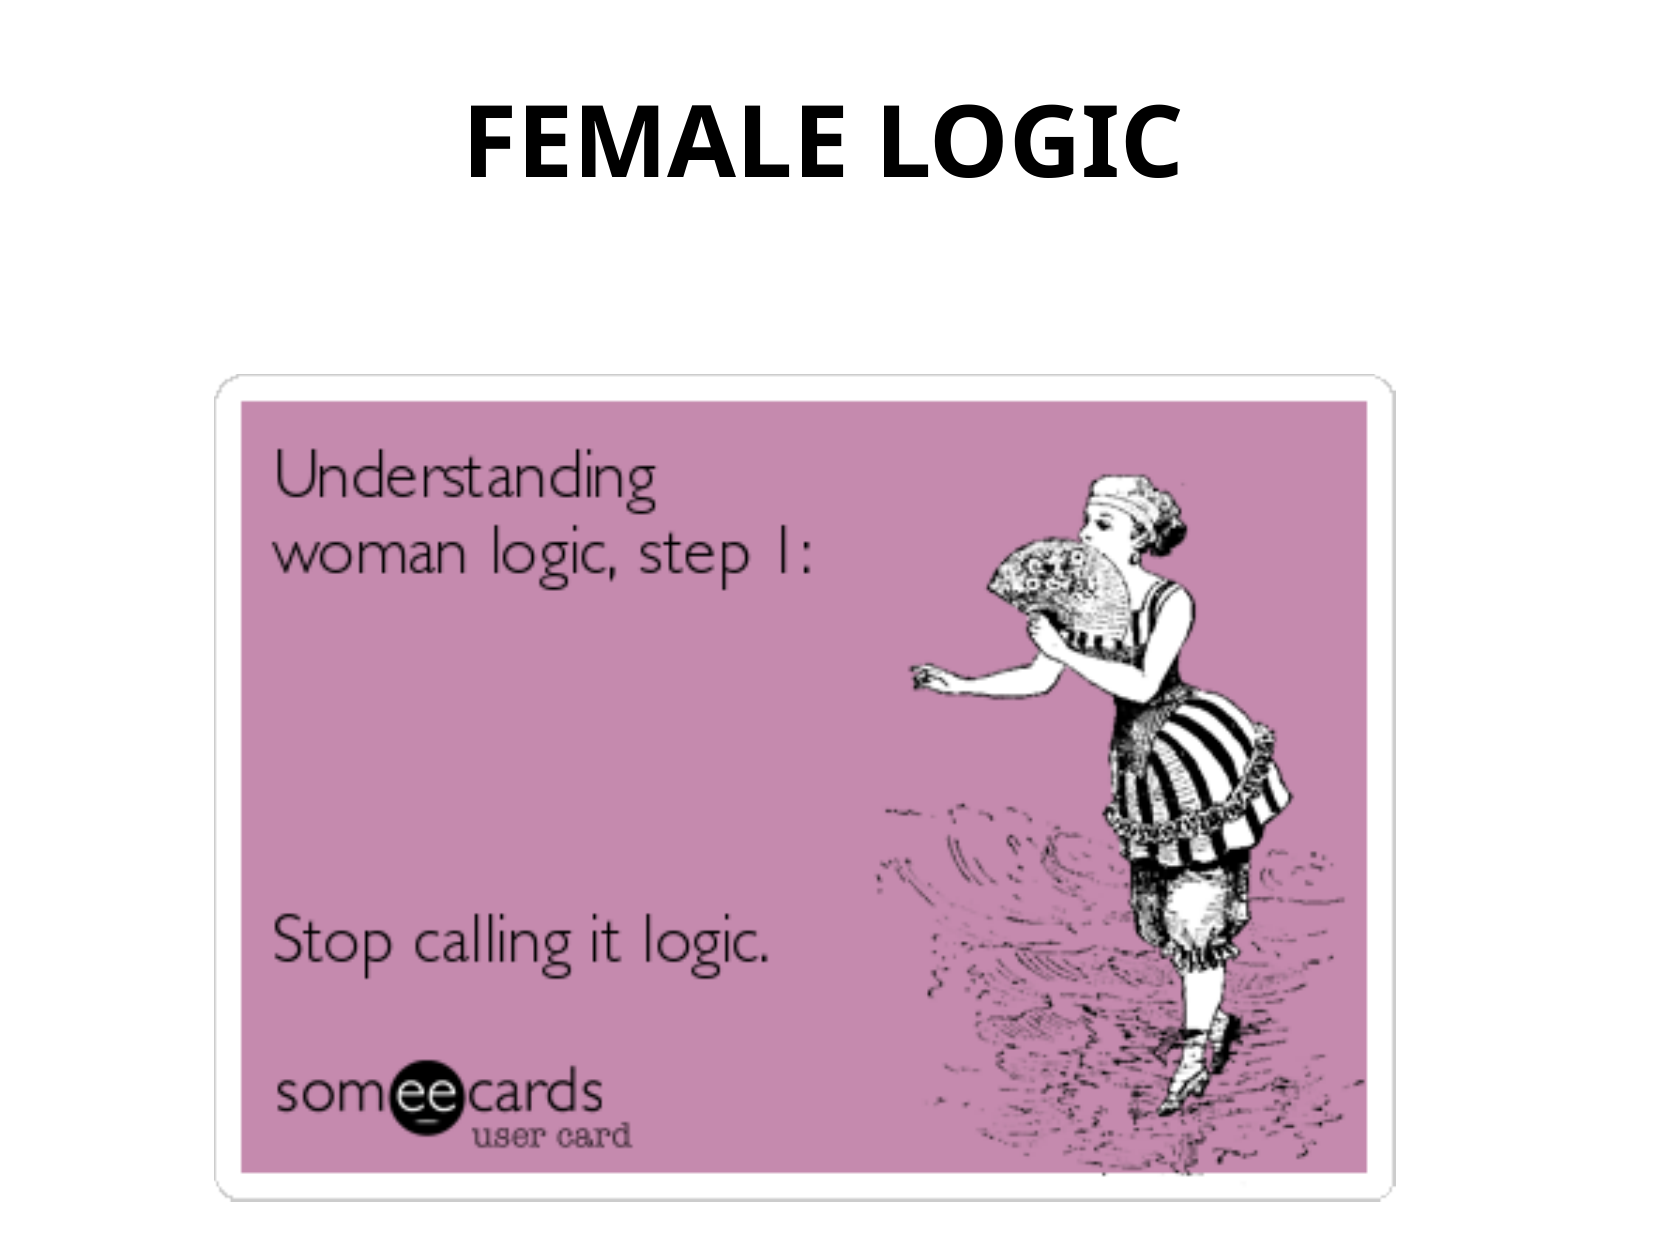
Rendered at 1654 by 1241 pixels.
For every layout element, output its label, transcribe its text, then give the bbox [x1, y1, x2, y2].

text_box FEMALE LOGIC [448, 62, 1207, 189]
picture [214, 374, 1396, 1202]
